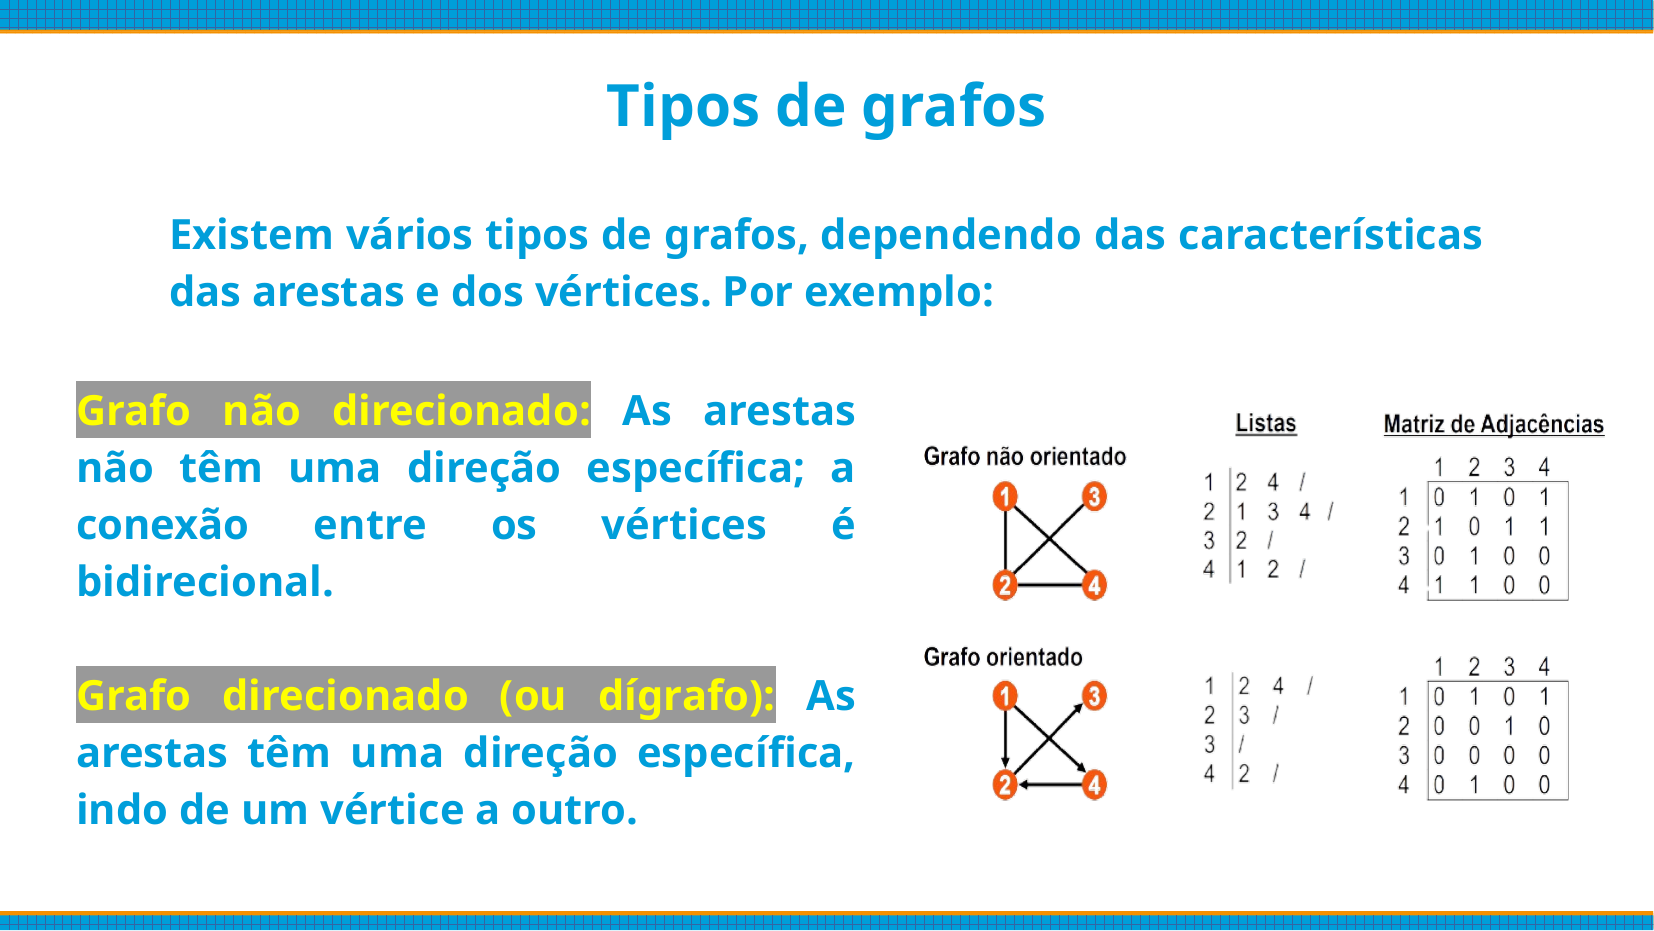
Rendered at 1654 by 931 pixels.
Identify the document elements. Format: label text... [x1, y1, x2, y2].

text_box Existem vários tipos de grafos, dependendo das características das arestas e dos vértices. Por exemplo: [163, 198, 1491, 325]
subtitle Tipos de grafos [88, 29, 1565, 178]
picture [915, 383, 1625, 809]
text_box Grafo não direcionado: As arestas não têm uma direção específica; a conexão entre os vértices é bidirecional. Grafo direcionado (ou dígrafo): As arestas têm uma direção específica, indo de um vértice a outro. [76, 380, 857, 837]
